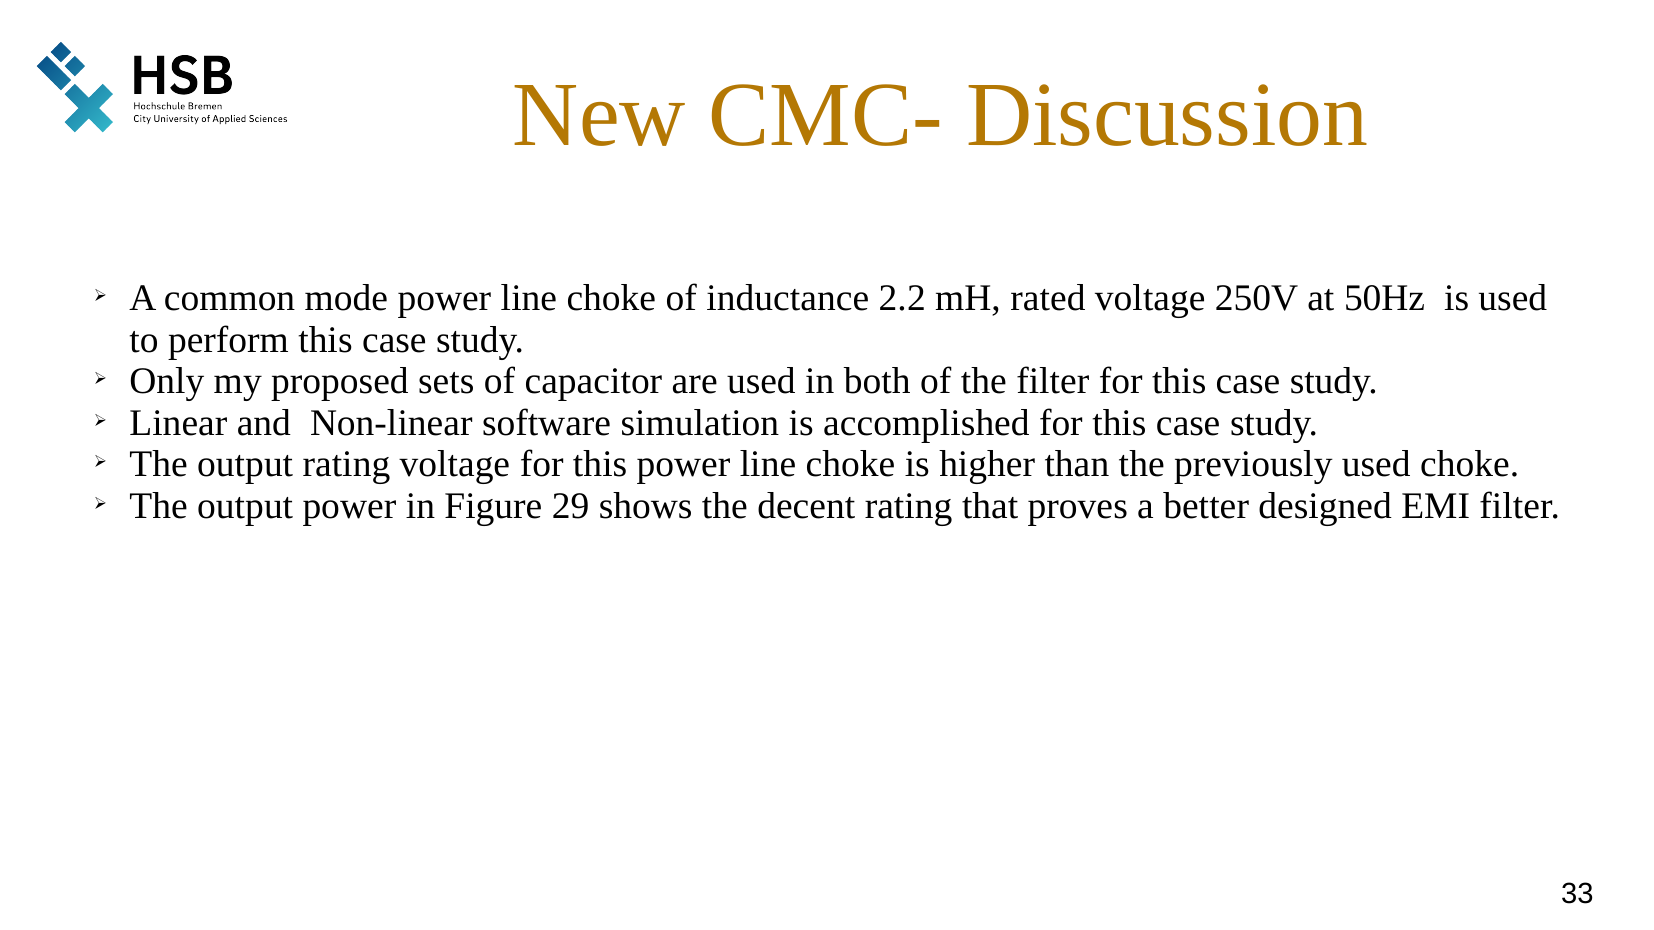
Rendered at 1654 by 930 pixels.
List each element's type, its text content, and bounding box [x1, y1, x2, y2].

title New CMC- Discussion [82, 37, 1571, 193]
text_box <number> [1546, 870, 1653, 926]
picture [26, 23, 297, 149]
text_box A common mode power line choke of inductance 2.2 mH, rated voltage 250V at 50Hz is used to perform this case study. Only my proposed sets of capacitor are used in both of the filter for this case study. Linear and Non-linear software simulation is accomplished for this case study. The output rating voltage for this power line choke is higher than the previously used choke. The output power in Figure 29 shows the decent rating that proves a better designed EMI filter. [79, 269, 1581, 576]
